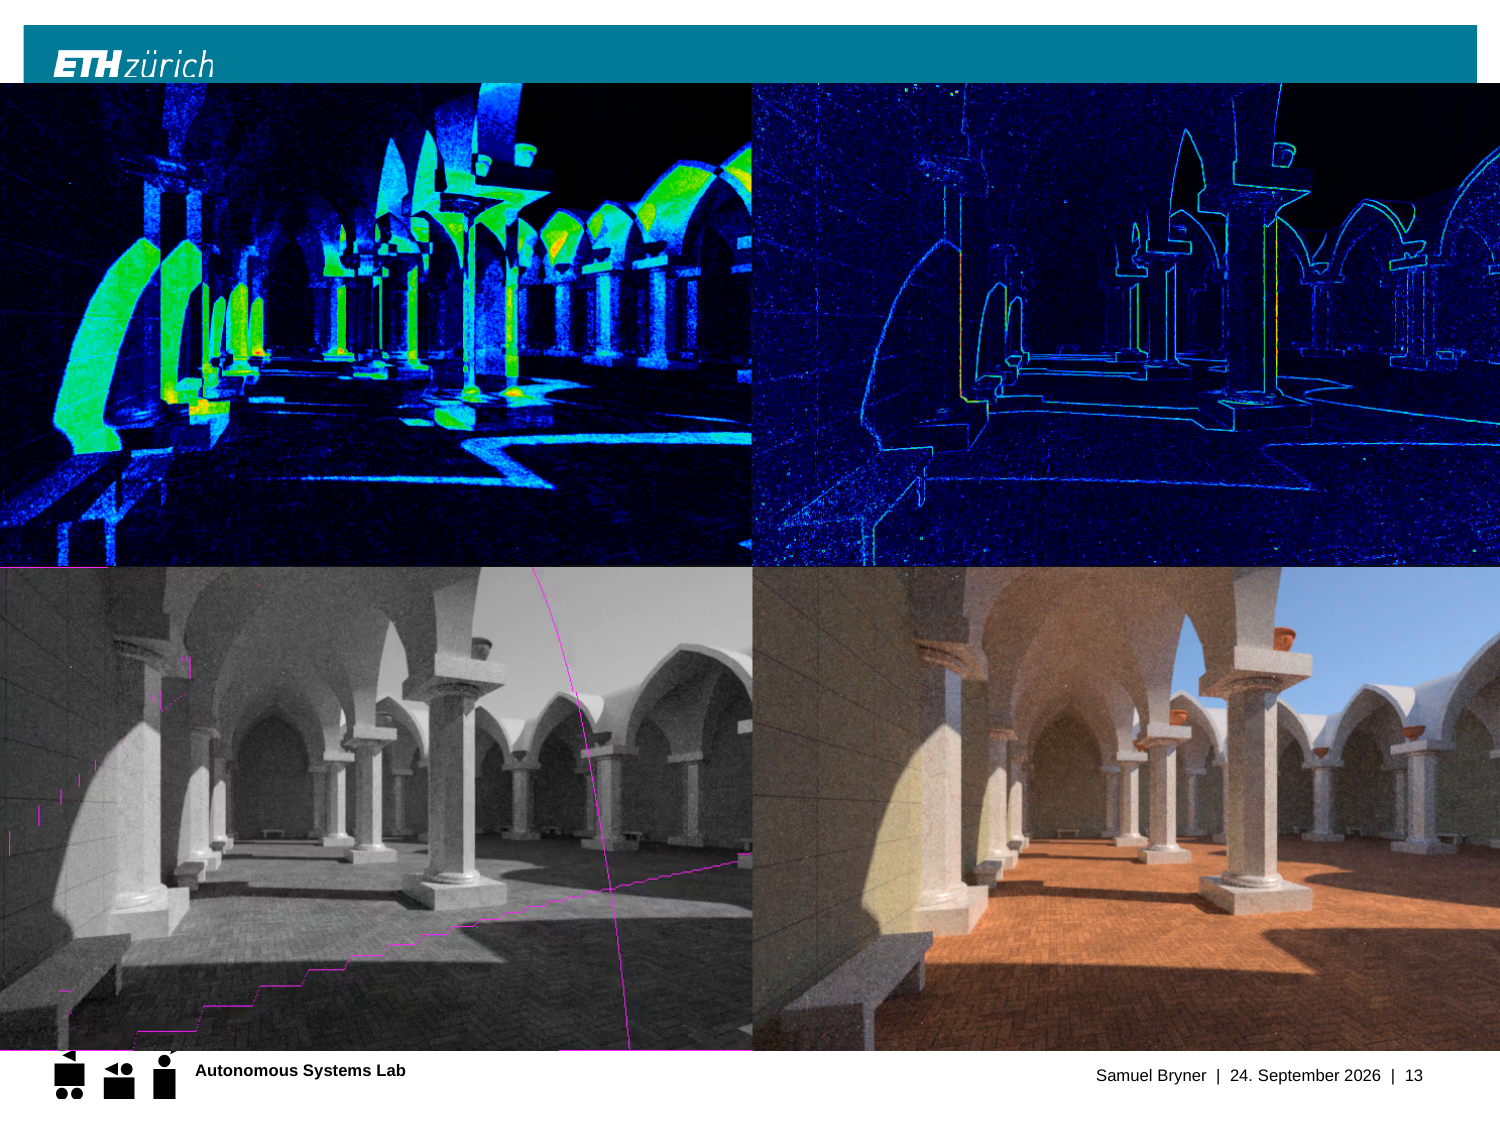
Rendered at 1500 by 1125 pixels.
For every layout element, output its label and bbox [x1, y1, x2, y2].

text_box [0, 82, 1500, 1052]
